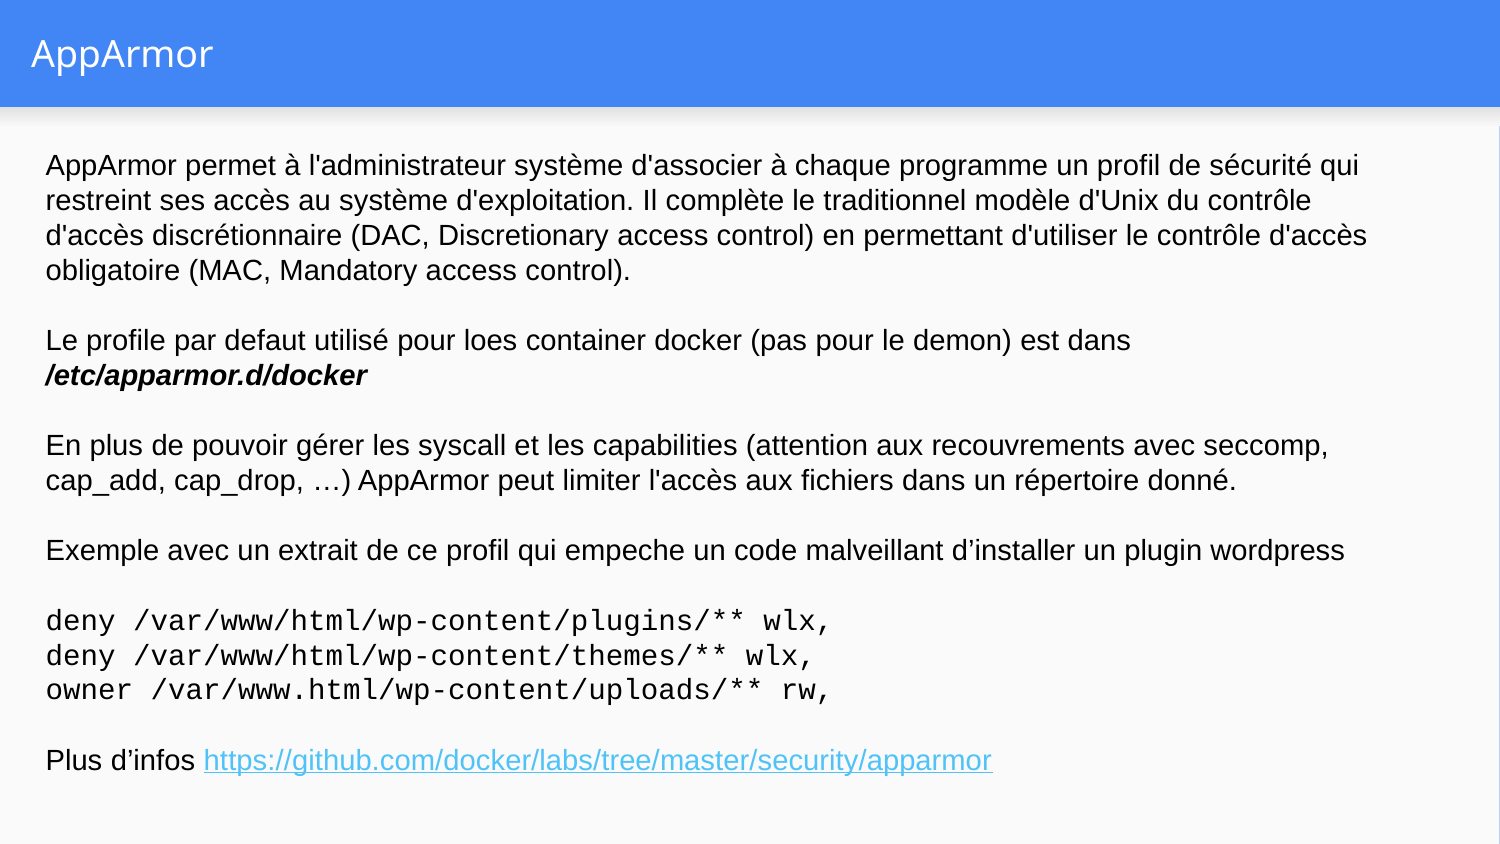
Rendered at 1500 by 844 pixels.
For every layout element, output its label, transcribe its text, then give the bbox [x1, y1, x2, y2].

text_box AppArmor permet à l'administrateur système d'associer à chaque programme un profil de sécurité qui restreint ses accès au système d'exploitation. Il complète le traditionnel modèle d'Unix du contrôle d'accès discrétionnaire (DAC, Discretionary access control) en permettant d'utiliser le contrôle d'accès obligatoire (MAC, Mandatory access control). Le profile par defaut utilisé pour loes container docker (pas pour le demon) est dans /etc/apparmor.d/docker En plus de pouvoir gérer les syscall et les capabilities (attention aux recouvrements avec seccomp, cap_add, cap_drop, …) AppArmor peut limiter l'accès aux fichiers dans un répertoire donné. Exemple avec un extrait de ce profil qui empeche un code malveillant d’installer un plugin wordpress deny /var/www/html/wp-content/plugins/** wlx, deny /var/www/html/wp-content/themes/** wlx, owner /var/www.html/wp-content/uploads/** rw, Plus d’infos https://github.com/docker/labs/tree/master/security/apparmor [30, 131, 1412, 802]
title AppArmor [16, 2, 1464, 102]
